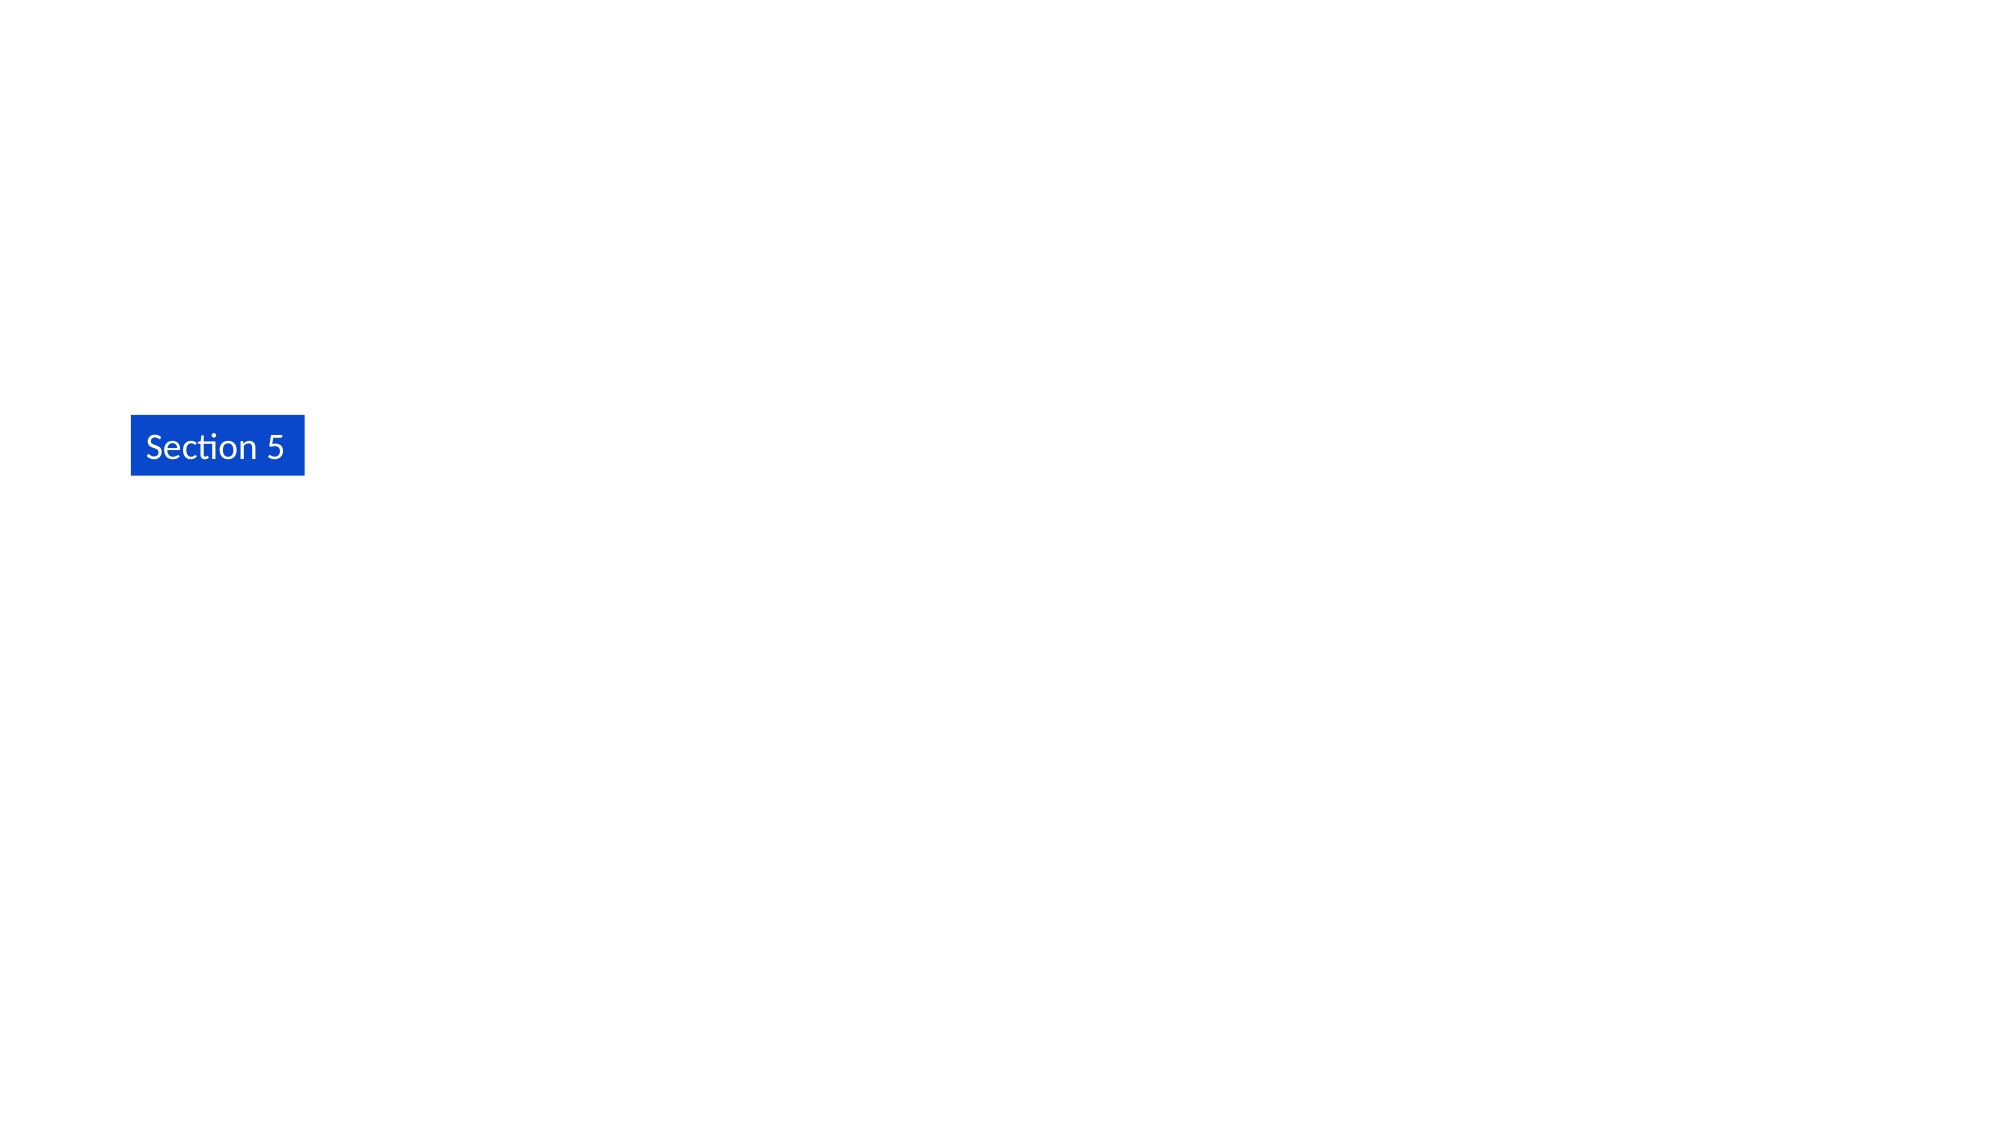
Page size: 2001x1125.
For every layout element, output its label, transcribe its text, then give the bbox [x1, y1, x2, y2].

text_box Section 5 [130, 414, 305, 476]
